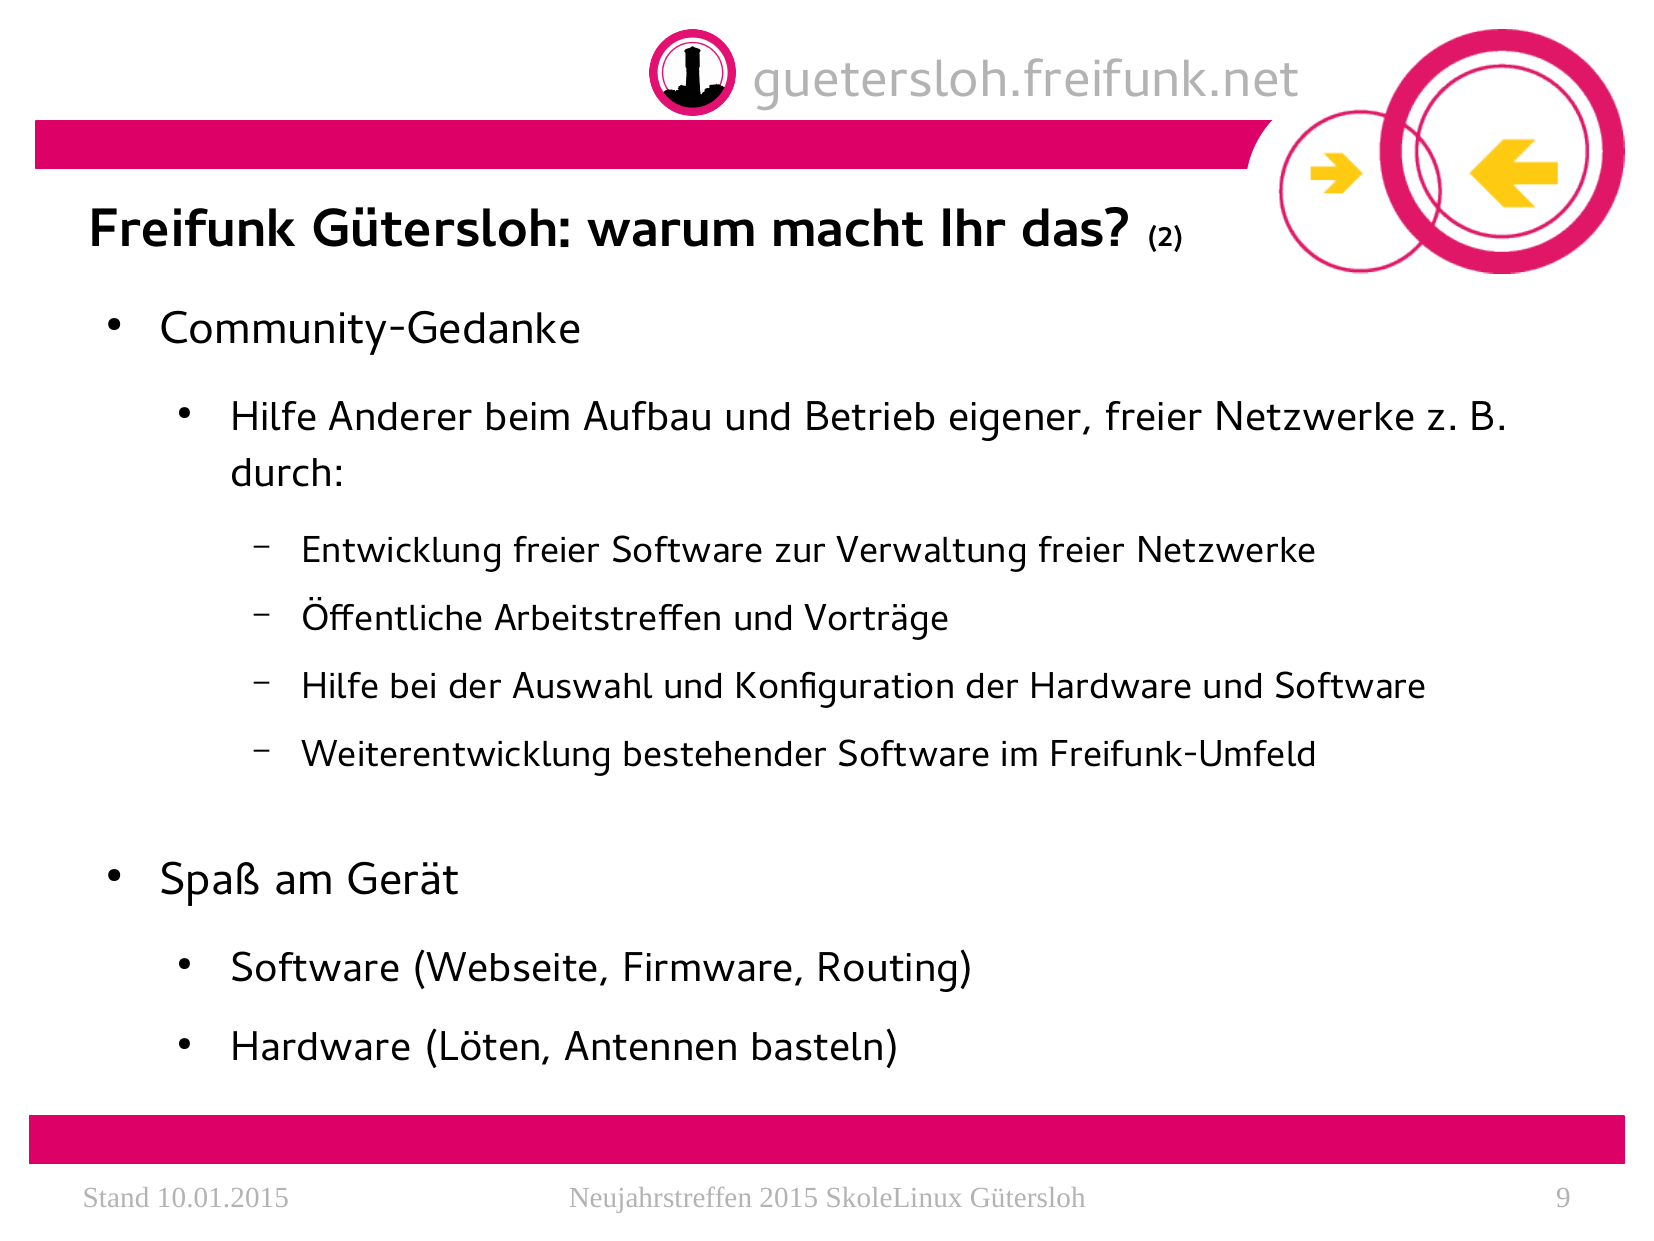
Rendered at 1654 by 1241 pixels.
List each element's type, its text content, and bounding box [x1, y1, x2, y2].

picture [649, 29, 736, 116]
picture [1278, 29, 1625, 274]
list Community-Gedanke Hilfe Anderer beim Aufbau und Betrieb eigener, freier Netzwerke z. B. durch: Entwicklung freier Software zur Verwaltung freier Netzwerke Öffentliche Arbeitstreffen und Vorträge Hilfe bei der Auswahl und Konfiguration der Hardware und Software Weiterentwicklung bestehender Software im Freifunk-Umfeld Spaß am Gerät Software (Webseite, Firmware, Routing) Hardware (Löten, Antennen basteln) [88, 295, 1565, 1074]
title Freifunk Gütersloh: warum macht Ihr das? (2) [88, 160, 1211, 295]
